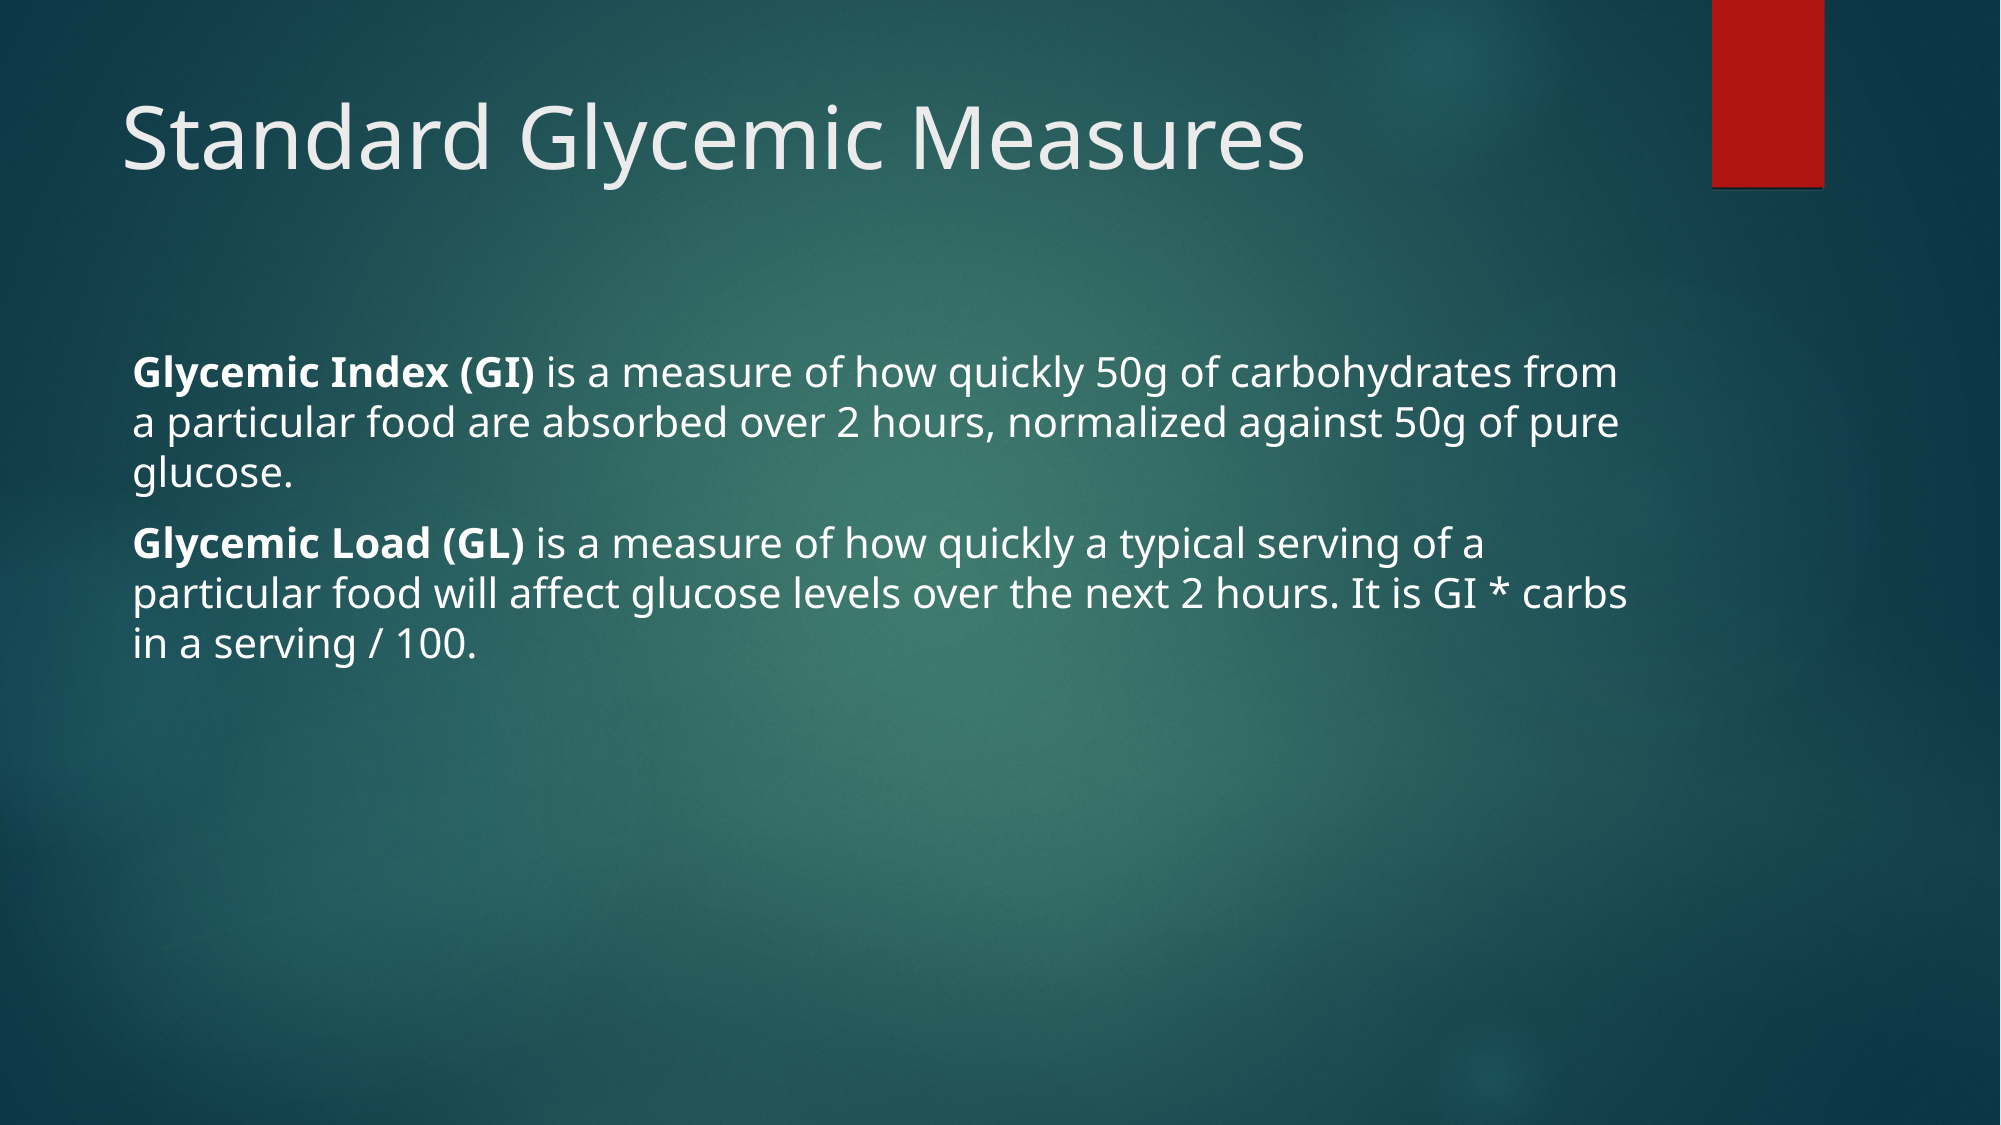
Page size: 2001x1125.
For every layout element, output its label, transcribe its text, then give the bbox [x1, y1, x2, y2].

list Glycemic Index (GI) is a measure of how quickly 50g of carbohydrates from a particular food are absorbed over 2 hours, normalized against 50g of pure glucose. Glycemic Load (GL) is a measure of how quickly a typical serving of a particular food will affect glucose levels over the next 2 hours. It is GI * carbs in a serving / 100. [117, 267, 1649, 1025]
title Standard Glycemic Measures [106, 74, 1649, 304]
picture [0, 0, 2001, 1125]
